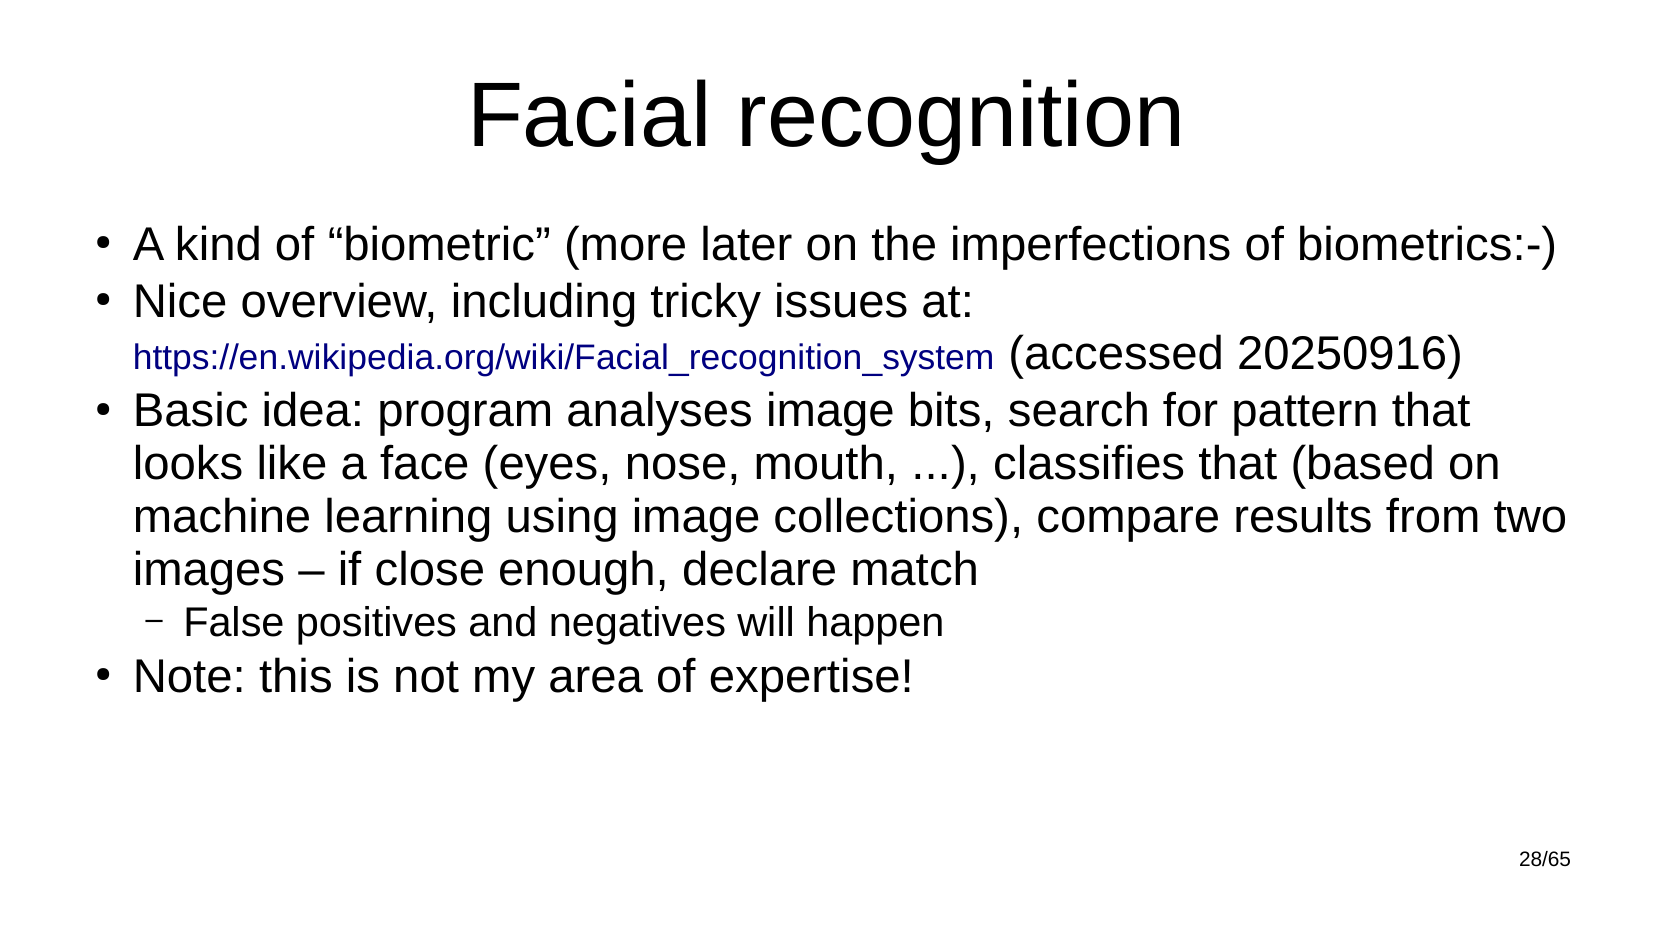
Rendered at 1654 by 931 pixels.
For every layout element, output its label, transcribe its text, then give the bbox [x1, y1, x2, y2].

title Facial recognition [82, 37, 1571, 193]
list A kind of “biometric” (more later on the imperfections of biometrics:-) Nice overview, including tricky issues at: https://en.wikipedia.org/wiki/Facial_recognition_system (accessed 20250916) Basic idea: program analyses image bits, search for pattern that looks like a face (eyes, nose, mouth, ...), classifies that (based on machine learning using image collections), compare results from two images – if close enough, declare match False positives and negatives will happen Note: this is not my area of expertise! [82, 217, 1571, 758]
